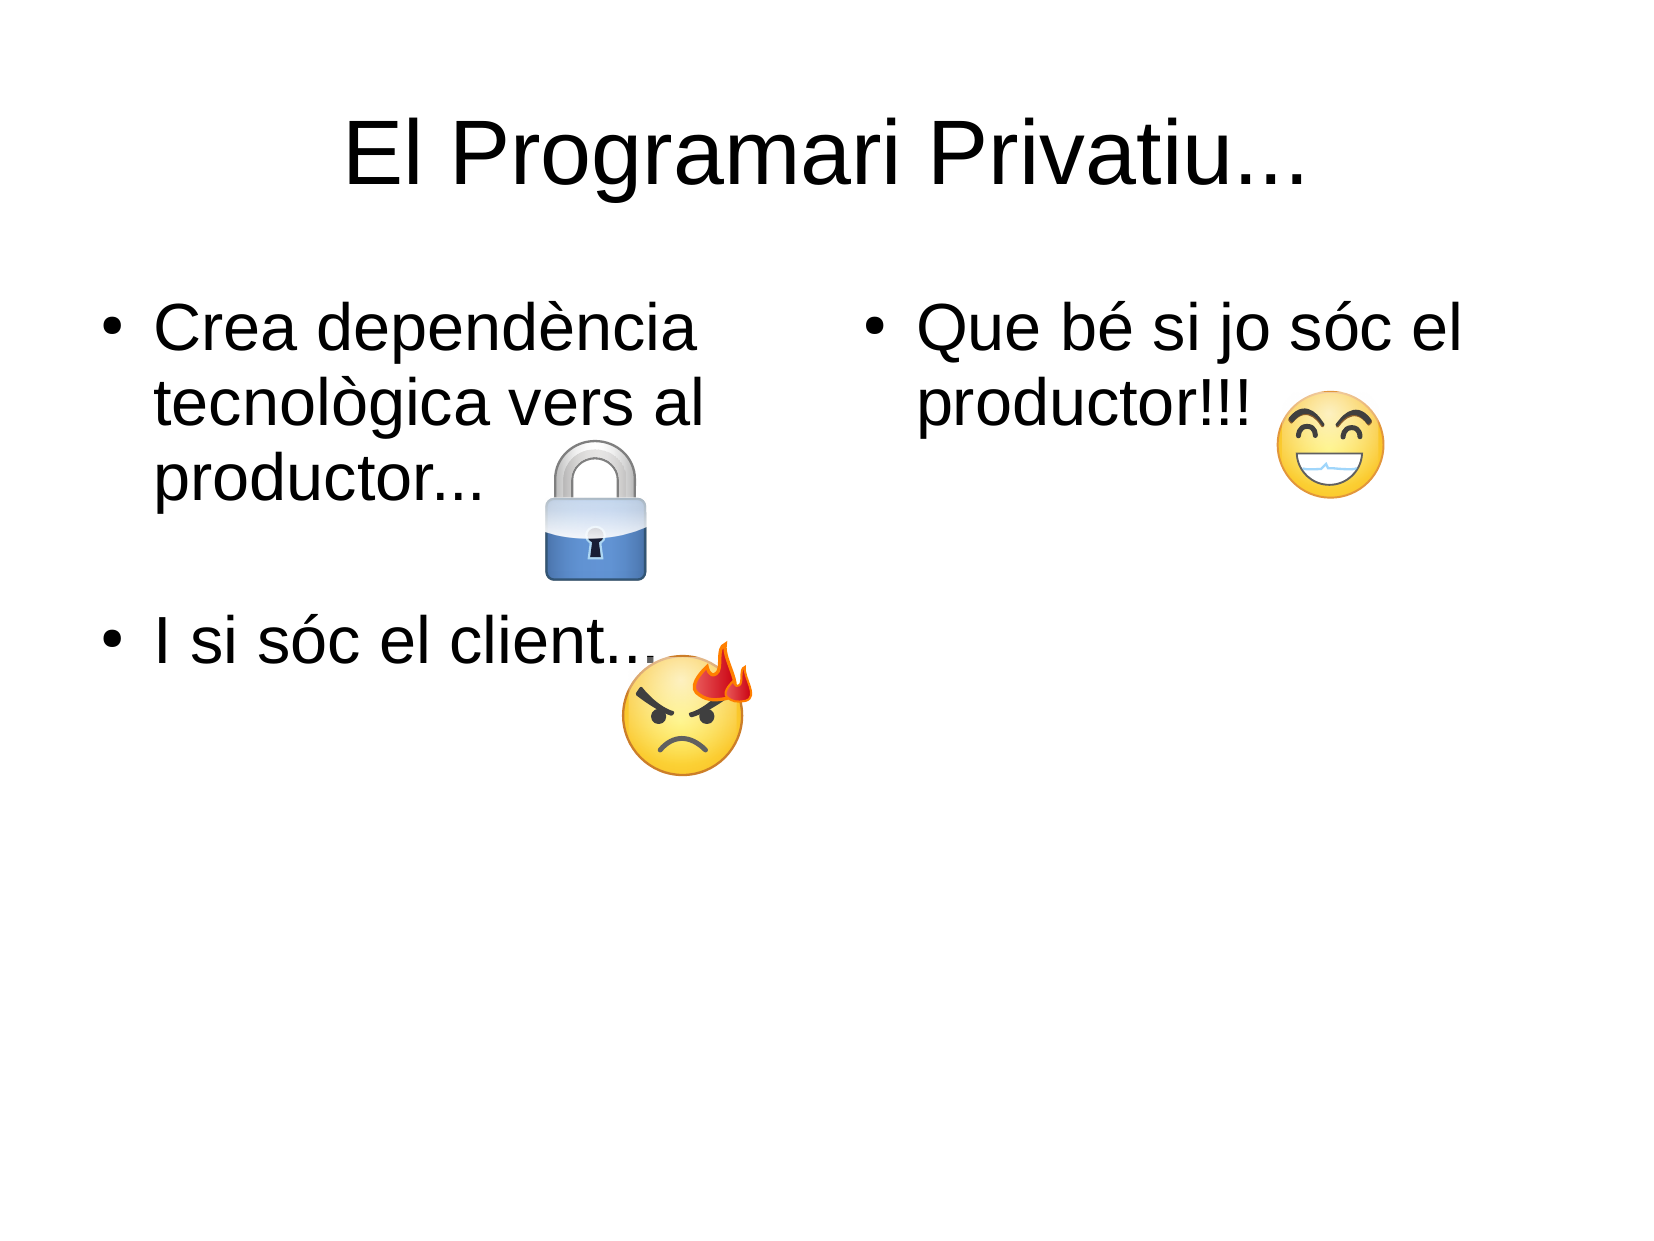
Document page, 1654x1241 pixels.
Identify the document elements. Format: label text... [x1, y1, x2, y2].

title El Programari Privatiu... [82, 49, 1571, 257]
list Crea dependència tecnològica vers al productor... I si sóc el client... [82, 290, 809, 1182]
picture [1267, 381, 1394, 508]
list Que bé si jo sóc el productor!!! [845, 290, 1572, 1193]
picture [518, 425, 674, 596]
picture [614, 637, 756, 780]
